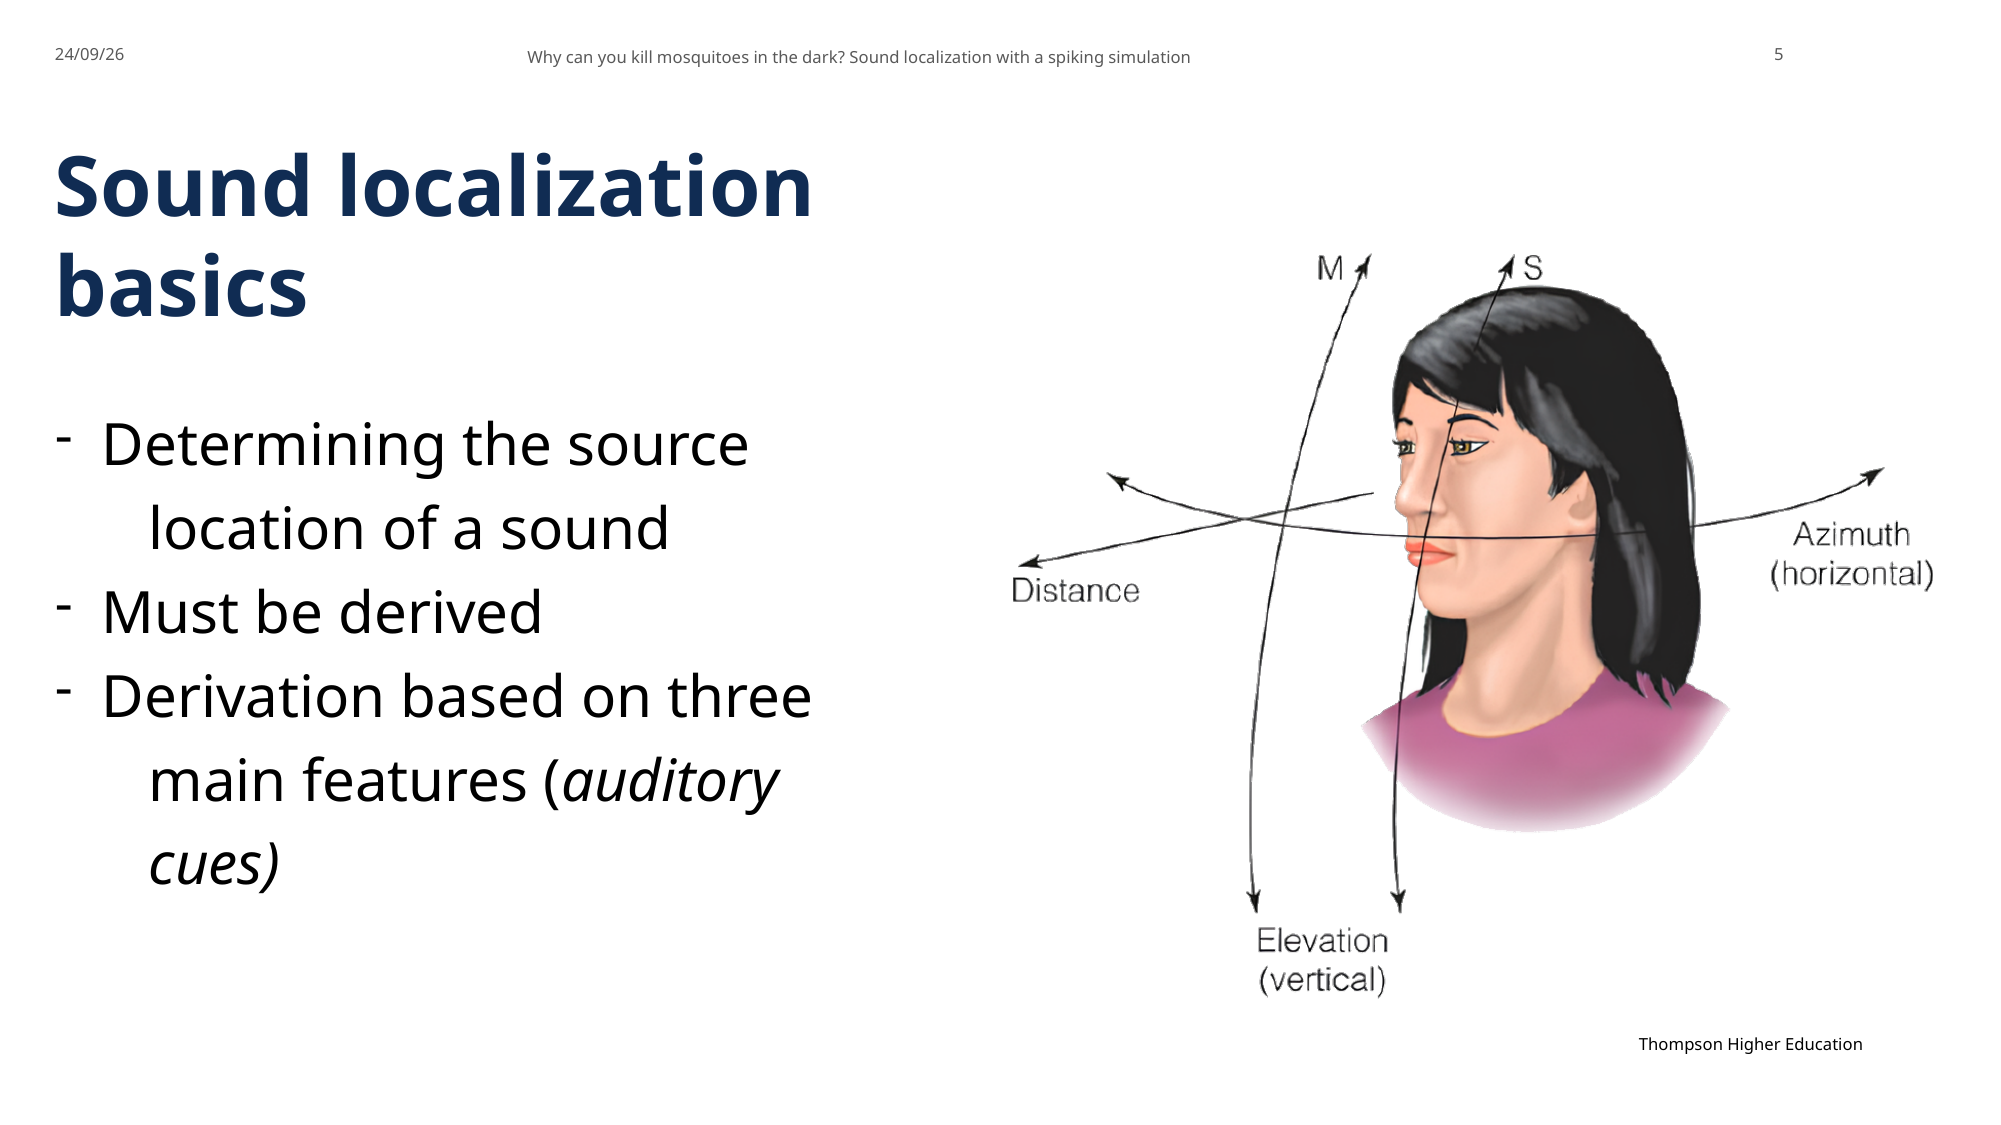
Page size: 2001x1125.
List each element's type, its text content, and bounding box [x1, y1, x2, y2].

picture [1003, 223, 1946, 1008]
text_box Thompson Higher Education [1623, 1025, 1960, 1062]
title Sound localization basics [54, 133, 881, 375]
slide_number [54, 6, 446, 67]
footer Why can you kill mosquitoes in the dark? Sound localization with a spiking simulation [527, 6, 1203, 67]
list Determining the source location of a sound Must be derived Derivation based on three main features (auditory cues) [54, 393, 893, 1065]
slide_number [1774, 6, 1946, 67]
